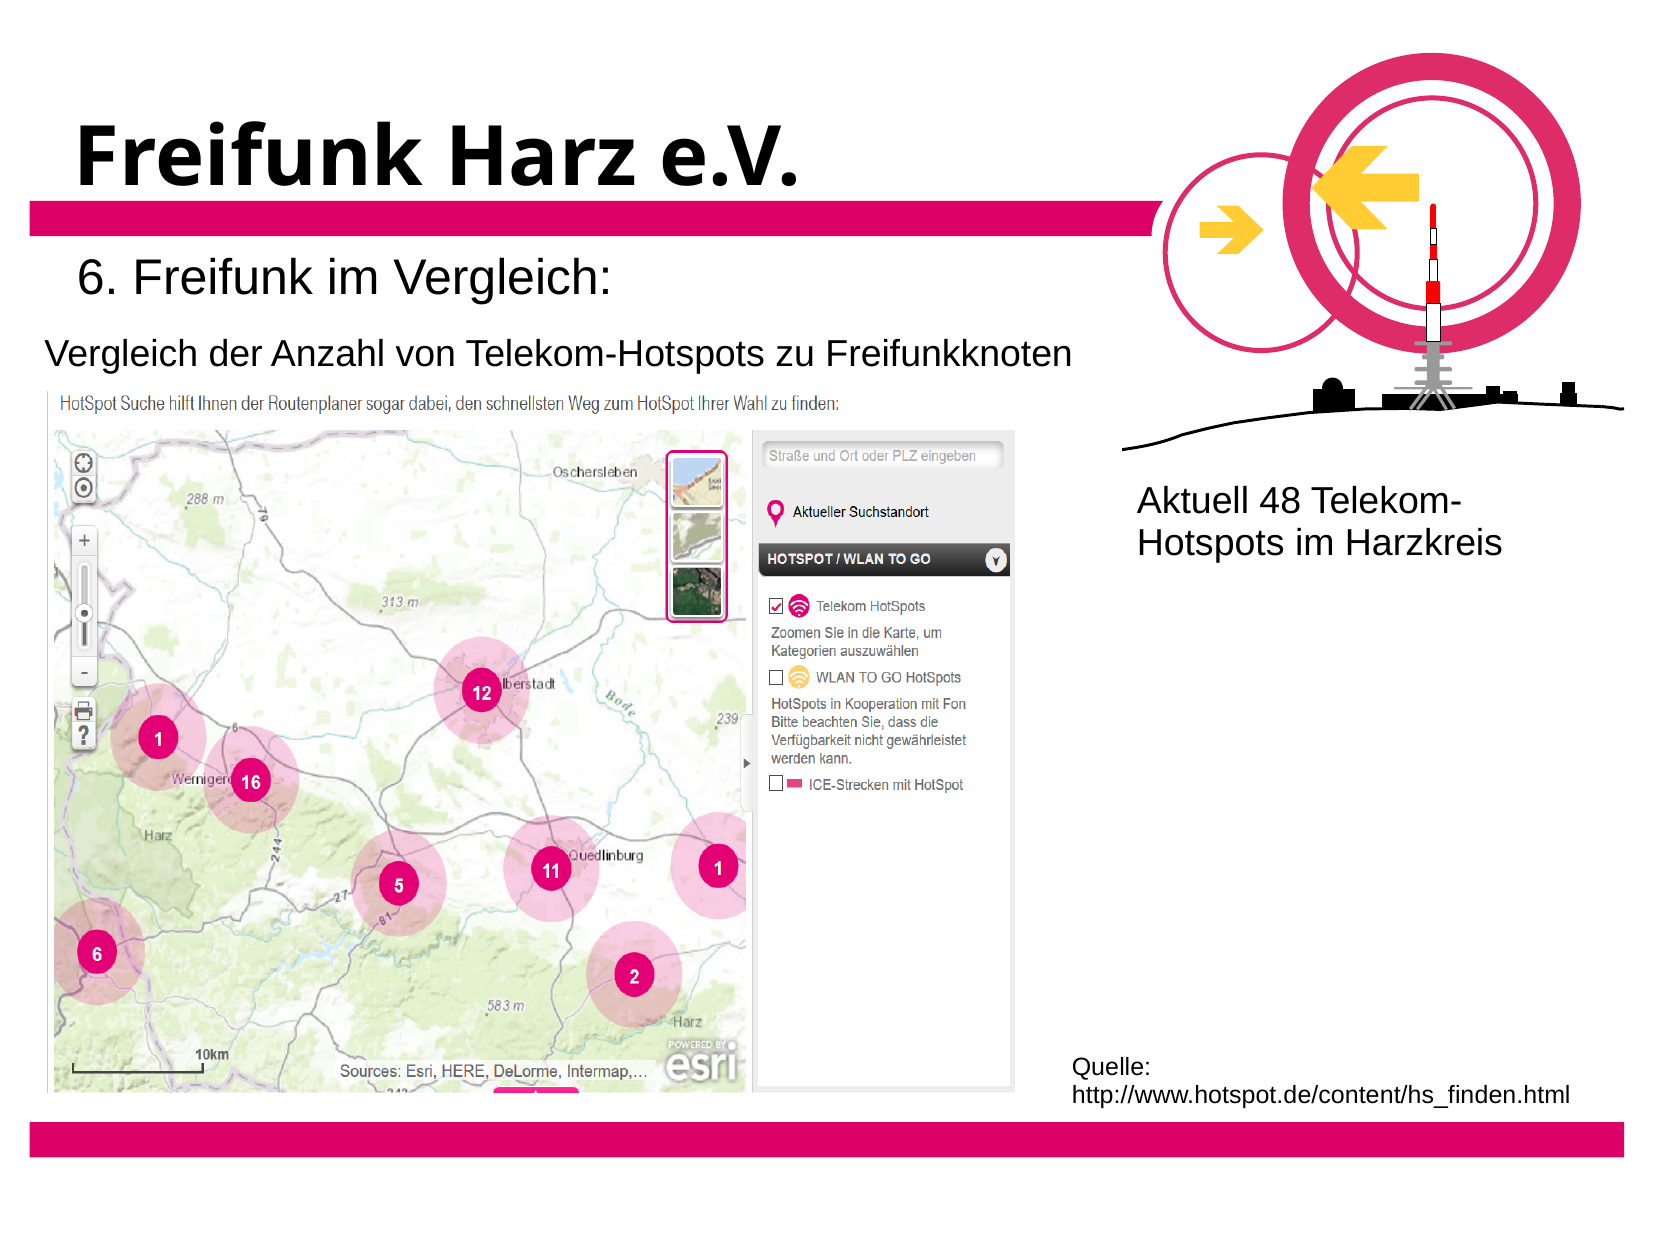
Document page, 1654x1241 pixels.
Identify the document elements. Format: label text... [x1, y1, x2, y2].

text_box Aktuell 48 Telekom-Hotspots im Harzkreis [1122, 472, 1625, 572]
picture [47, 391, 1015, 1093]
subtitle 6. Freifunk im Vergleich: [76, 218, 697, 324]
text_box Vergleich der Anzahl von Telekom-Hotspots zu Freifunkknoten [29, 324, 1123, 916]
text_box Quelle: http://www.hotspot.de/content/hs_finden.html [1057, 1045, 1648, 1117]
